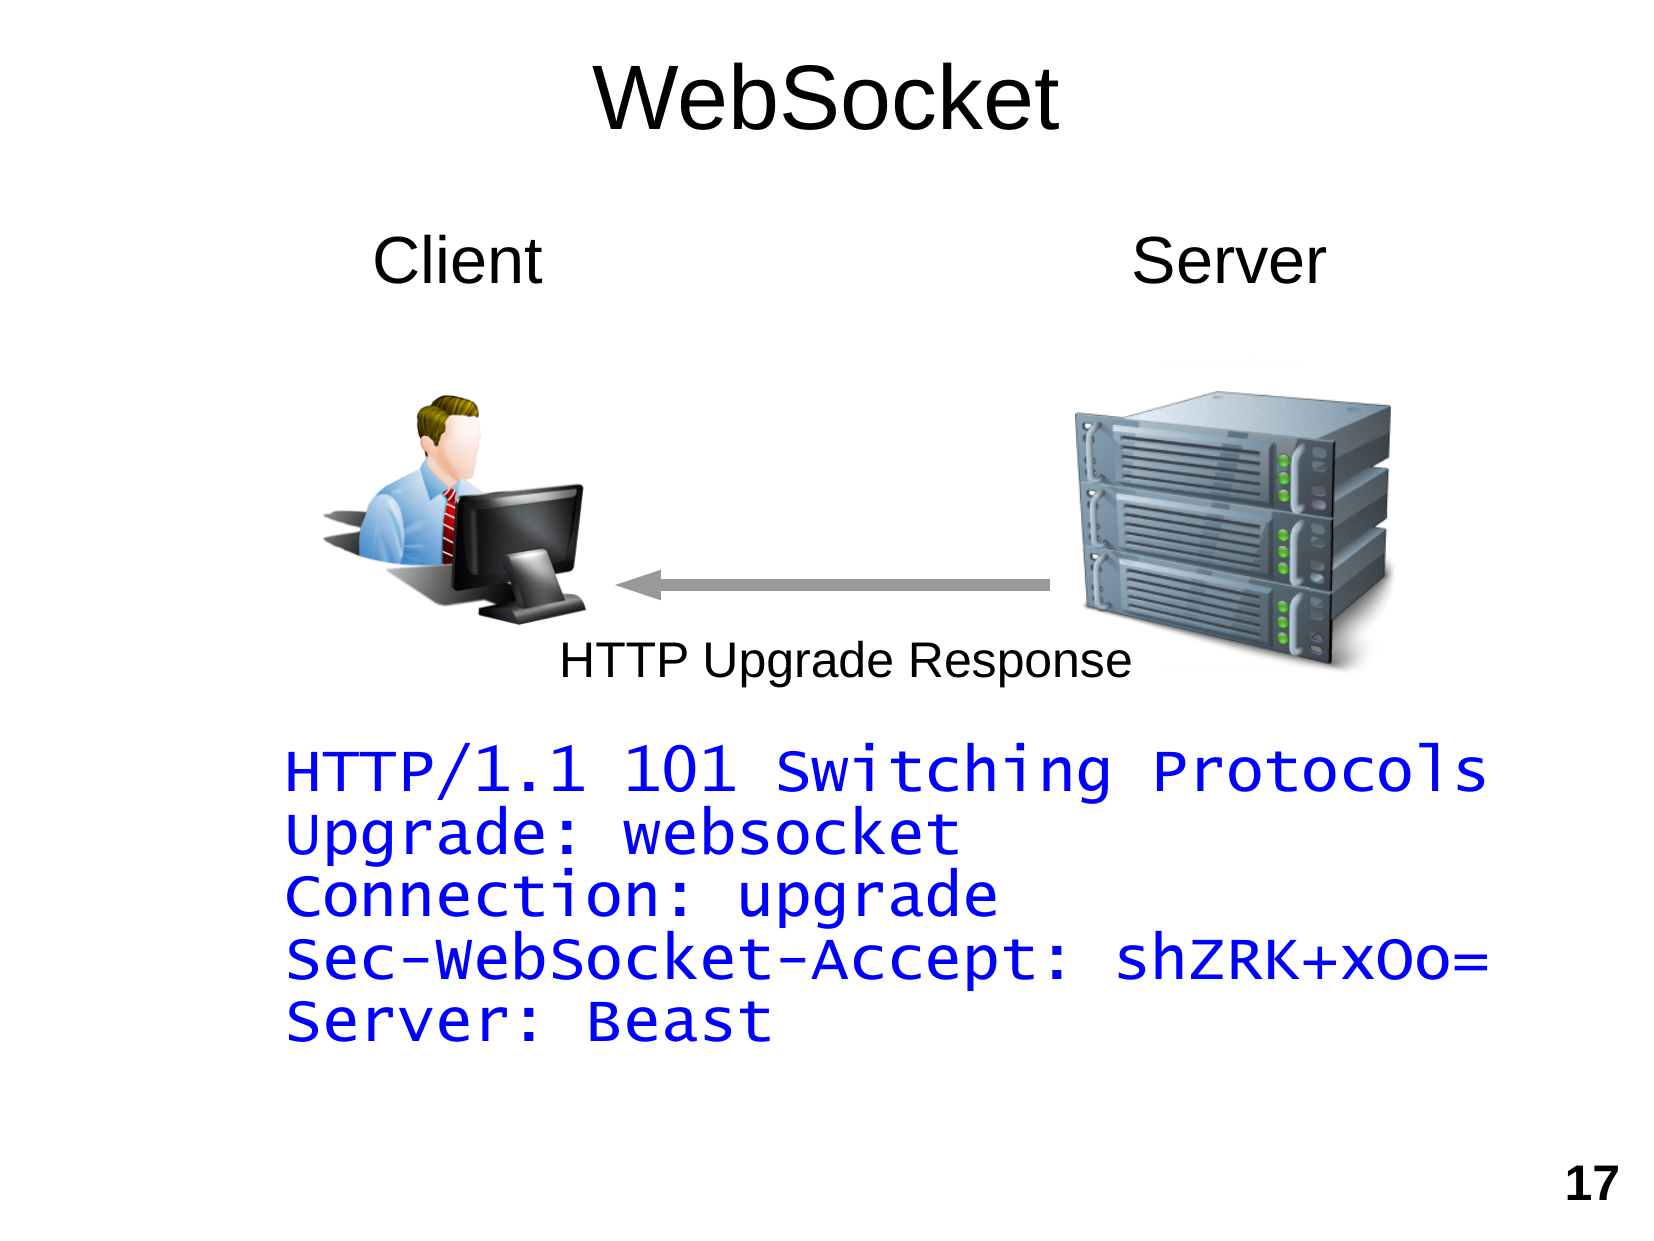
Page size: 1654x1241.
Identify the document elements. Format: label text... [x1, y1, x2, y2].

text_box HTTP/1.1 101 Switching Protocols Upgrade: websocket Connection: upgrade Sec-WebSocket-Accept: shZRK+xOo= Server: Beast [270, 735, 1516, 1062]
picture [1075, 355, 1396, 676]
text_box Server [840, 215, 1621, 305]
text_box Client [75, 215, 840, 305]
title WebSocket [82, 15, 1571, 181]
text_box HTTP Upgrade Response [544, 625, 1148, 696]
picture [322, 395, 586, 626]
